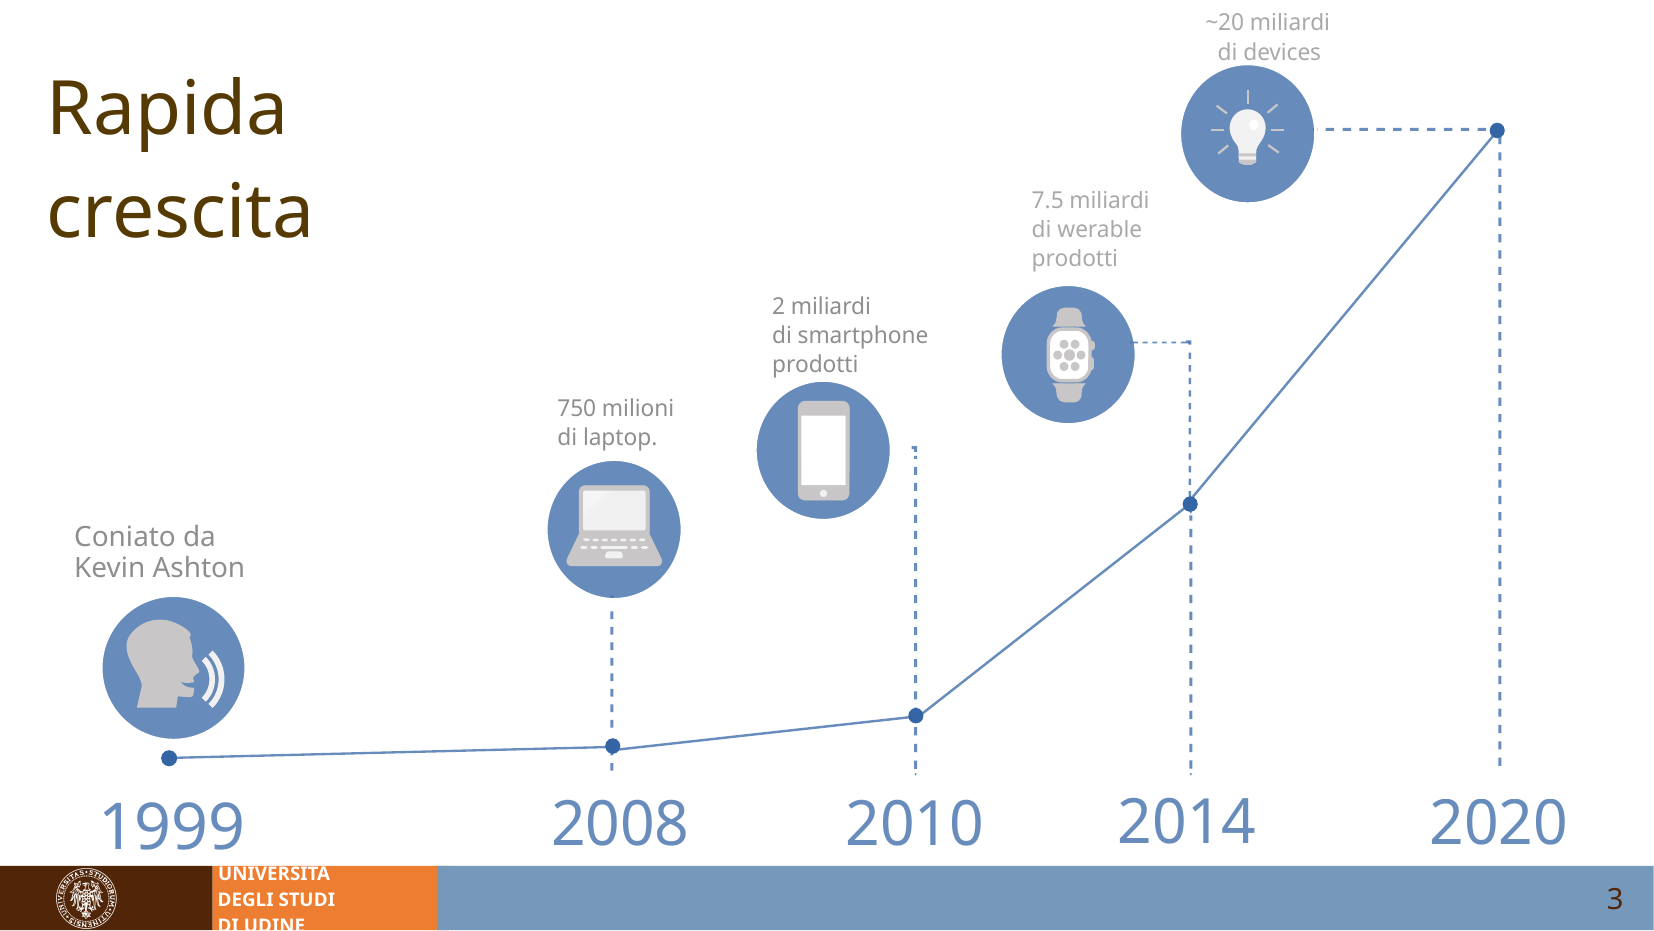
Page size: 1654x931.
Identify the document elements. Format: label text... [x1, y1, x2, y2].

picture [53, 865, 119, 931]
picture [69, 0, 1620, 851]
text_box Rapida crescita [31, 47, 579, 147]
